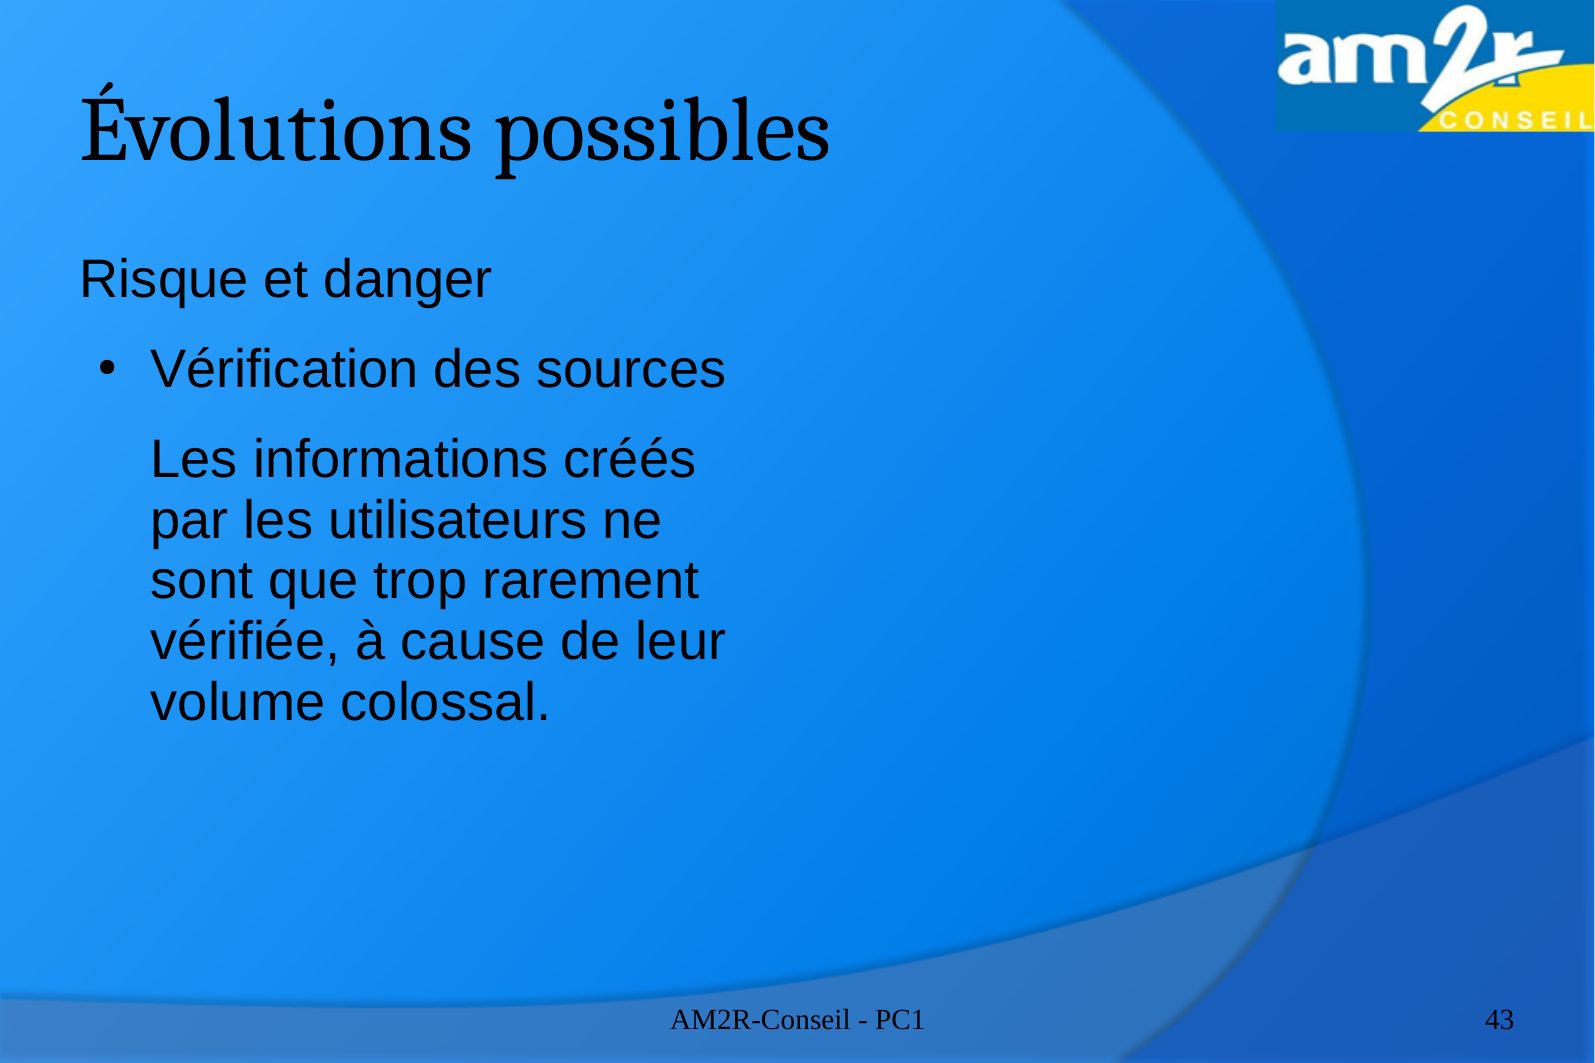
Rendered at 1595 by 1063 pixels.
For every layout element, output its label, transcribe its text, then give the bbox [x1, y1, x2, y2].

picture [0, 0, 1595, 1063]
title Évolutions possibles [79, 42, 1152, 220]
list Risque et danger Vérification des sources Les informations créés par les utilisateurs ne sont que trop rarement vérifiée, à cause de leur volume colossal. [79, 248, 780, 975]
